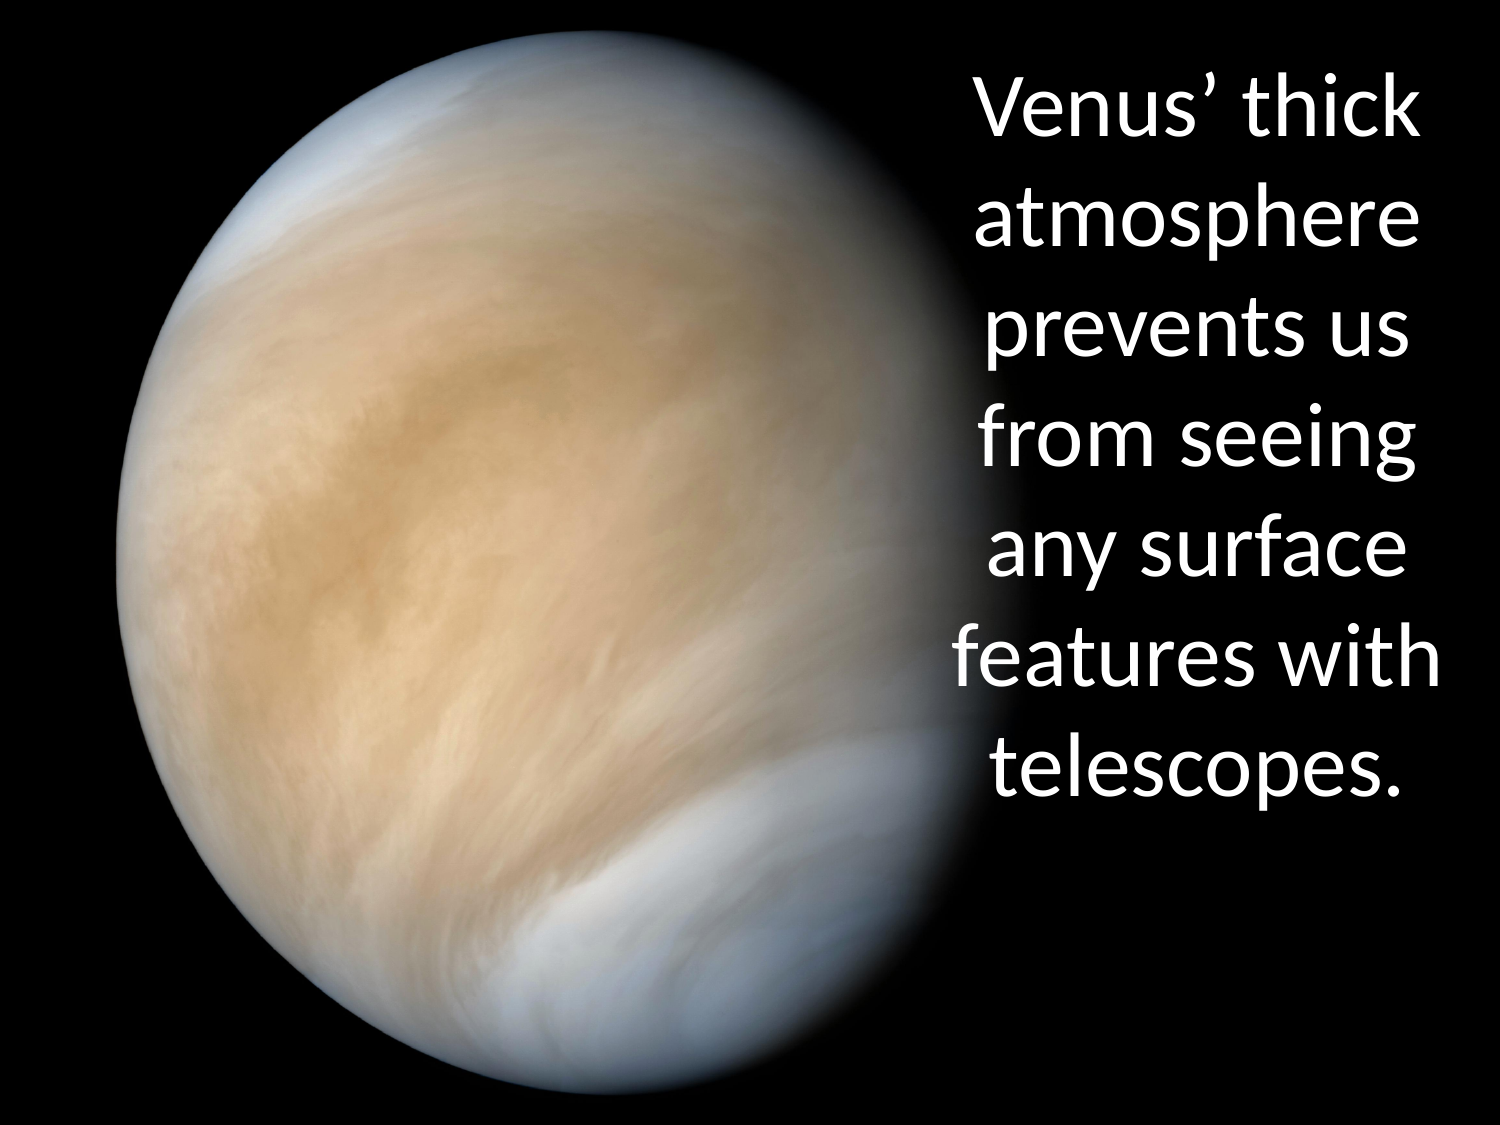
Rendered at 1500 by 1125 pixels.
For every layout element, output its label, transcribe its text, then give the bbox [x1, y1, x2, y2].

picture [0, 0, 1127, 1125]
text_box Venus’ thick atmosphere prevents us from seeing any surface features with telescopes. [897, 37, 1498, 831]
